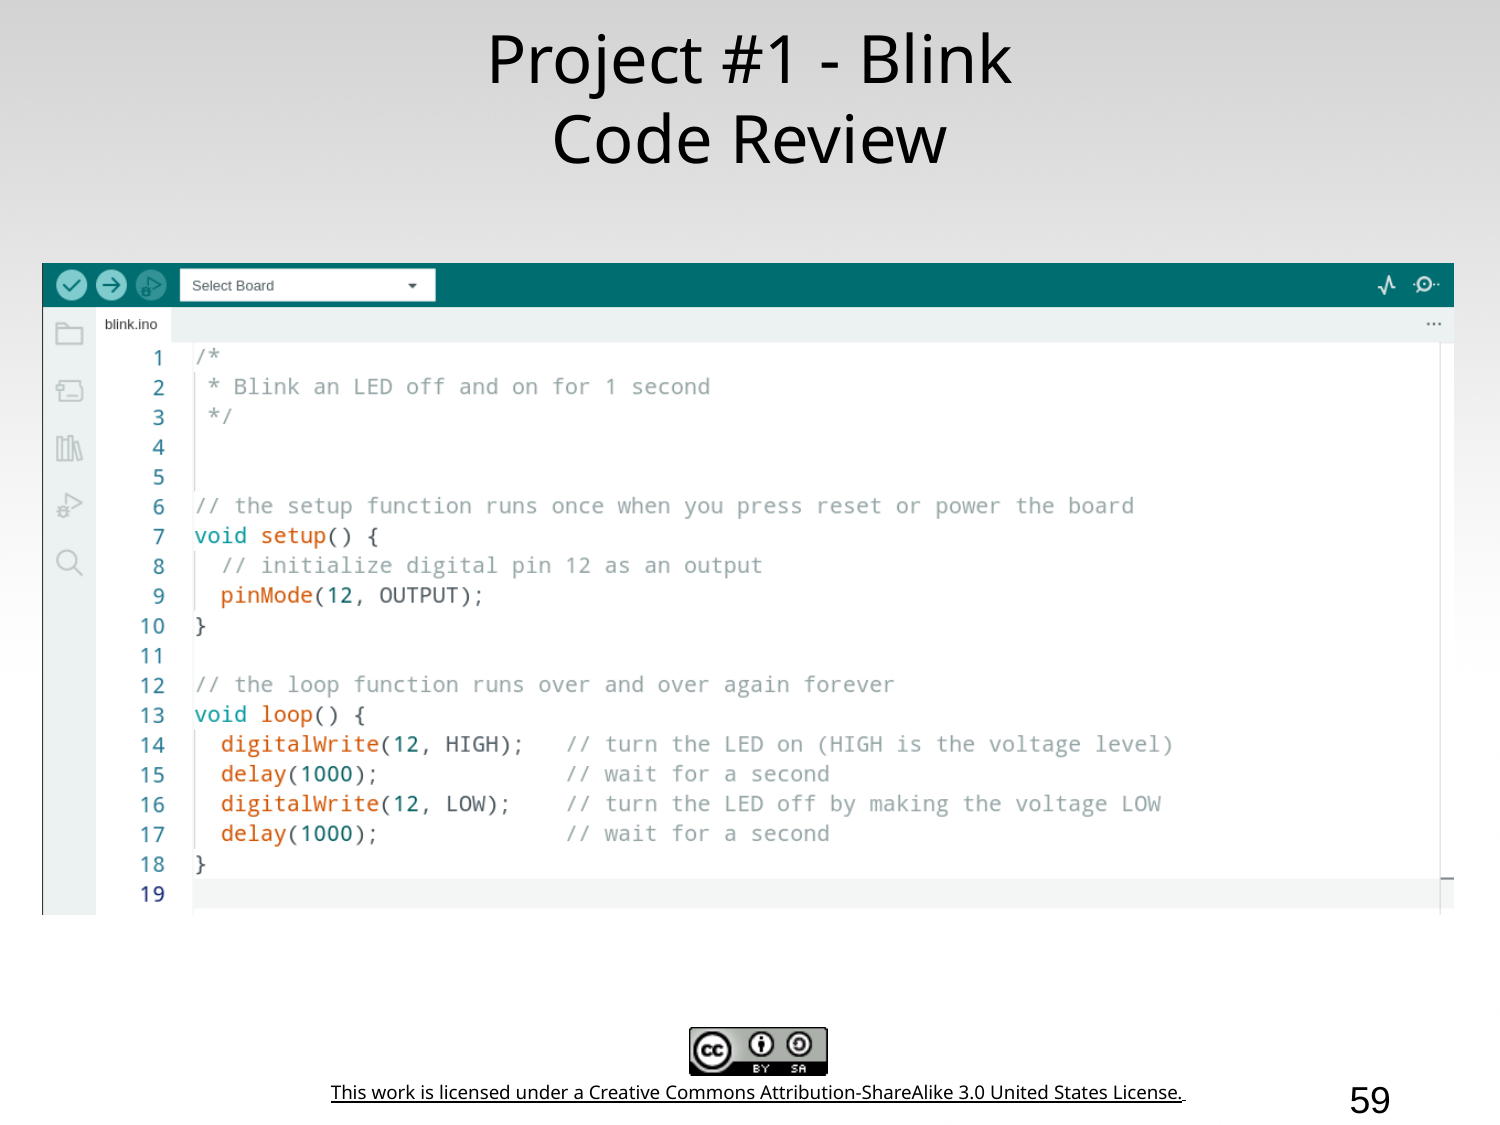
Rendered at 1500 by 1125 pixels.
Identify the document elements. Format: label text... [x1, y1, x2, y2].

picture [0, 0, 1500, 1125]
title Project #1 - Blink Code Review [112, 2, 1388, 190]
